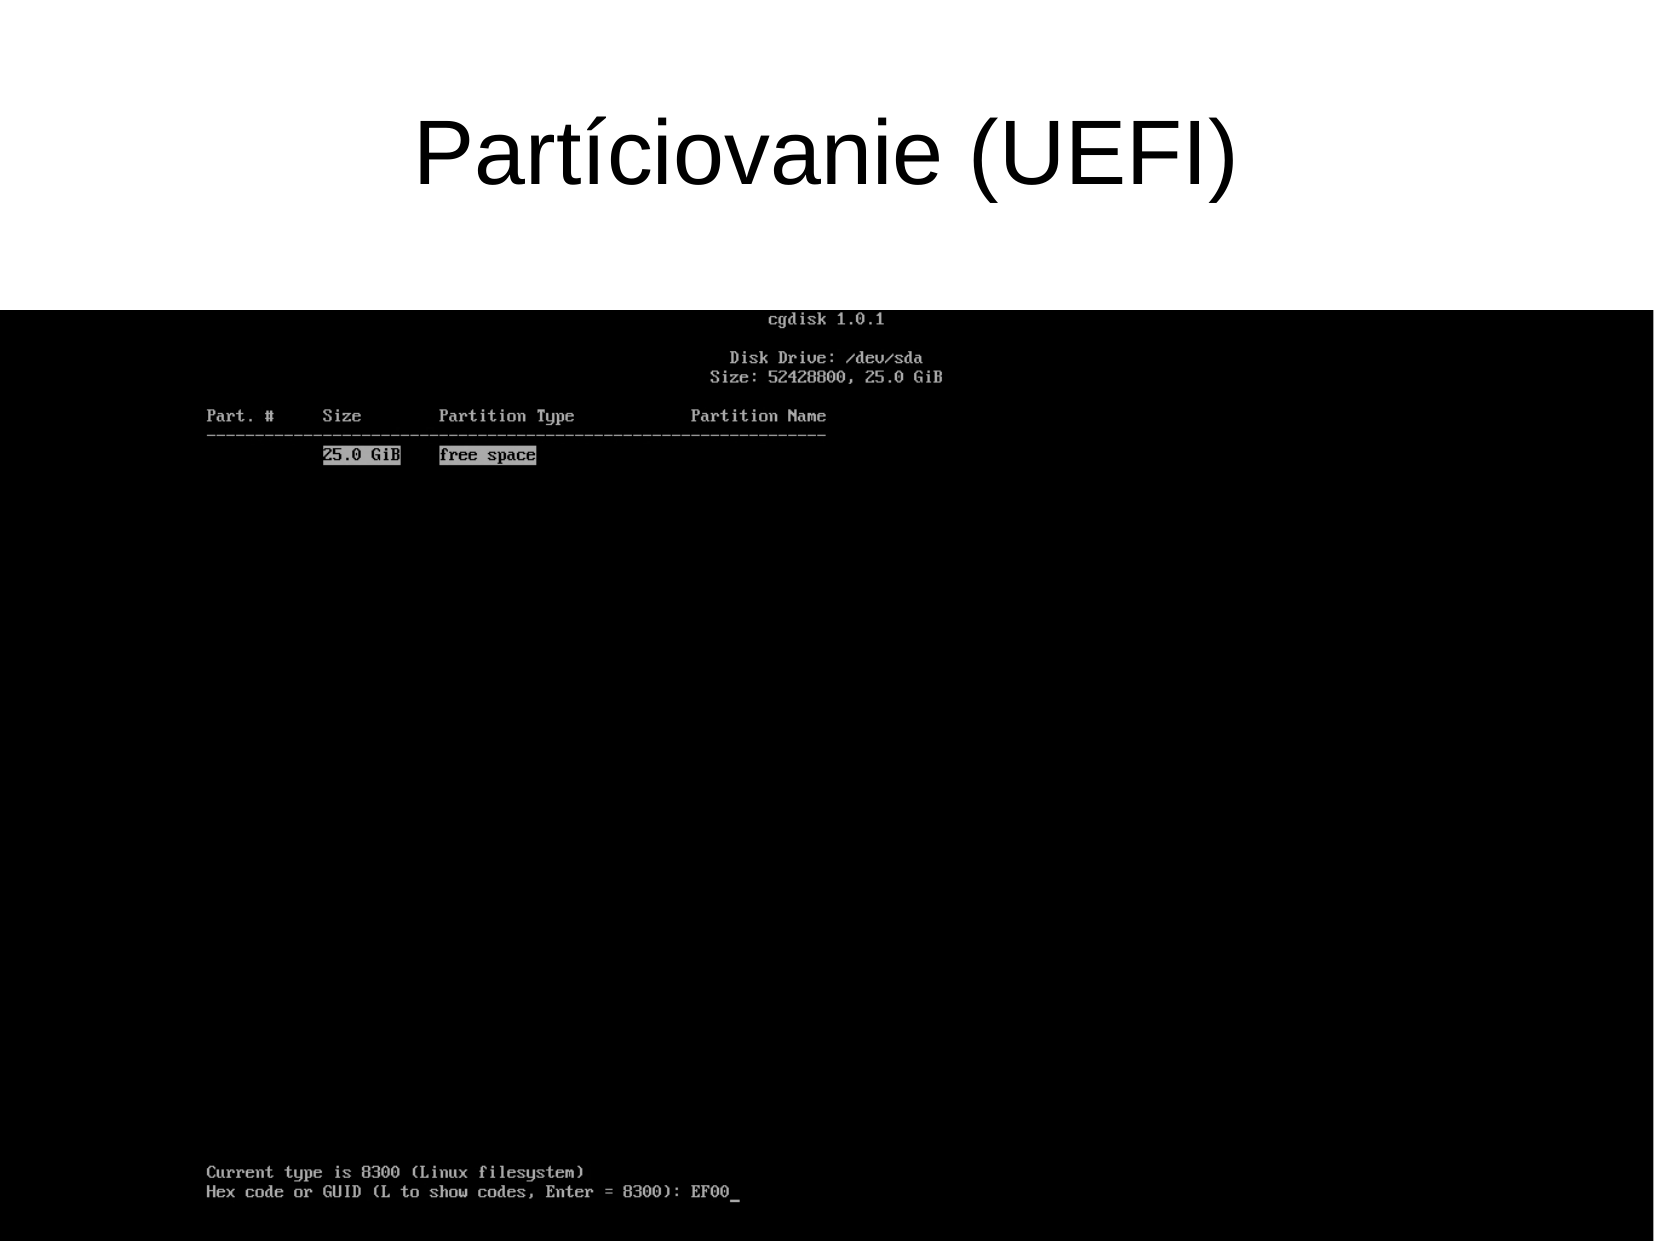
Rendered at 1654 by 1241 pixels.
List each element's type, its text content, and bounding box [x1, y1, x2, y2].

picture [0, 310, 1654, 1241]
title Partíciovanie (UEFI) [82, 49, 1571, 257]
